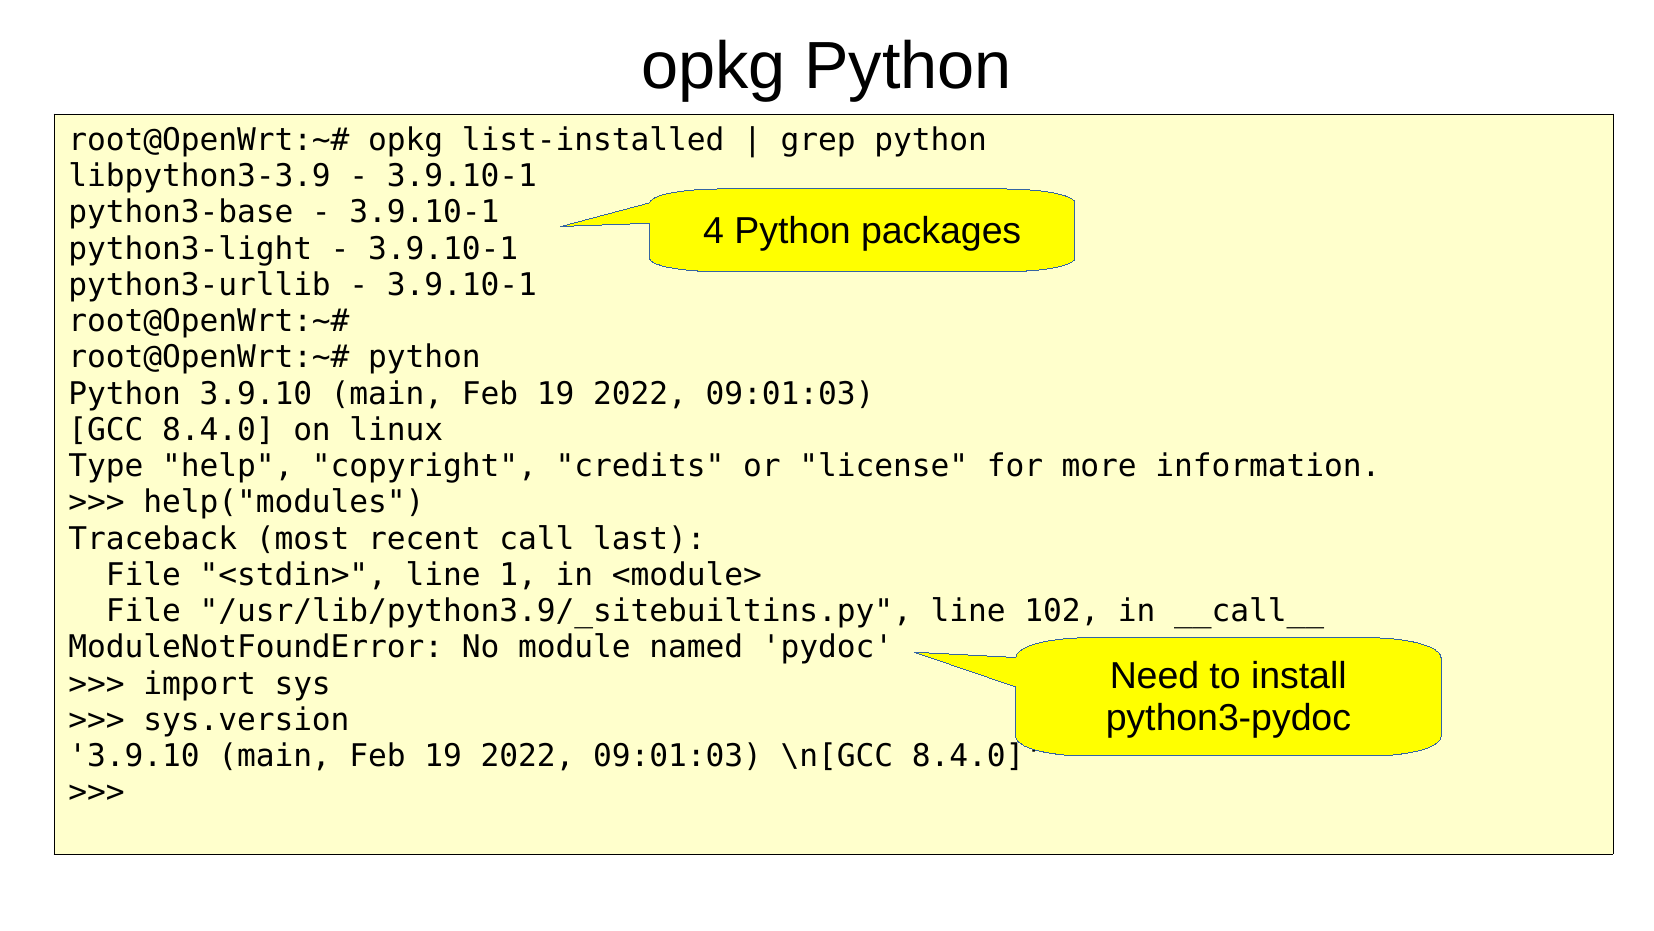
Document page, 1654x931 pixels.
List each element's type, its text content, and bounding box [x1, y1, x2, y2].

table_header root@OpenWrt:~# opkg list-installed | grep python libpython3-3.9 - 3.9.10-1 python3-base - 3.9.10-1 python3-light - 3.9.10-1 python3-urllib - 3.9.10-1 root@OpenWrt:~# root@OpenWrt:~# python Python 3.9.10 (main, Feb 19 2022, 09:01:03) [GCC 8.4.0] on linux Type "help", "copyright", "credits" or "license" for more information. >>> help("modules") Traceback (most recent call last): File "<stdin>", line 1, in <module> File "/usr/lib/python3.9/_sitebuiltins.py", line 102, in __call__ ModuleNotFoundError: No module named 'pydoc' >>> import sys >>> sys.version '3.9.10 (main, Feb 19 2022, 09:01:03) \n[GCC 8.4.0]' >>> [55, 115, 1613, 854]
text_box 4 Python packages [560, 188, 1075, 272]
title opkg Python [82, 28, 1571, 104]
text_box Need to install python3-pydoc [914, 637, 1442, 756]
